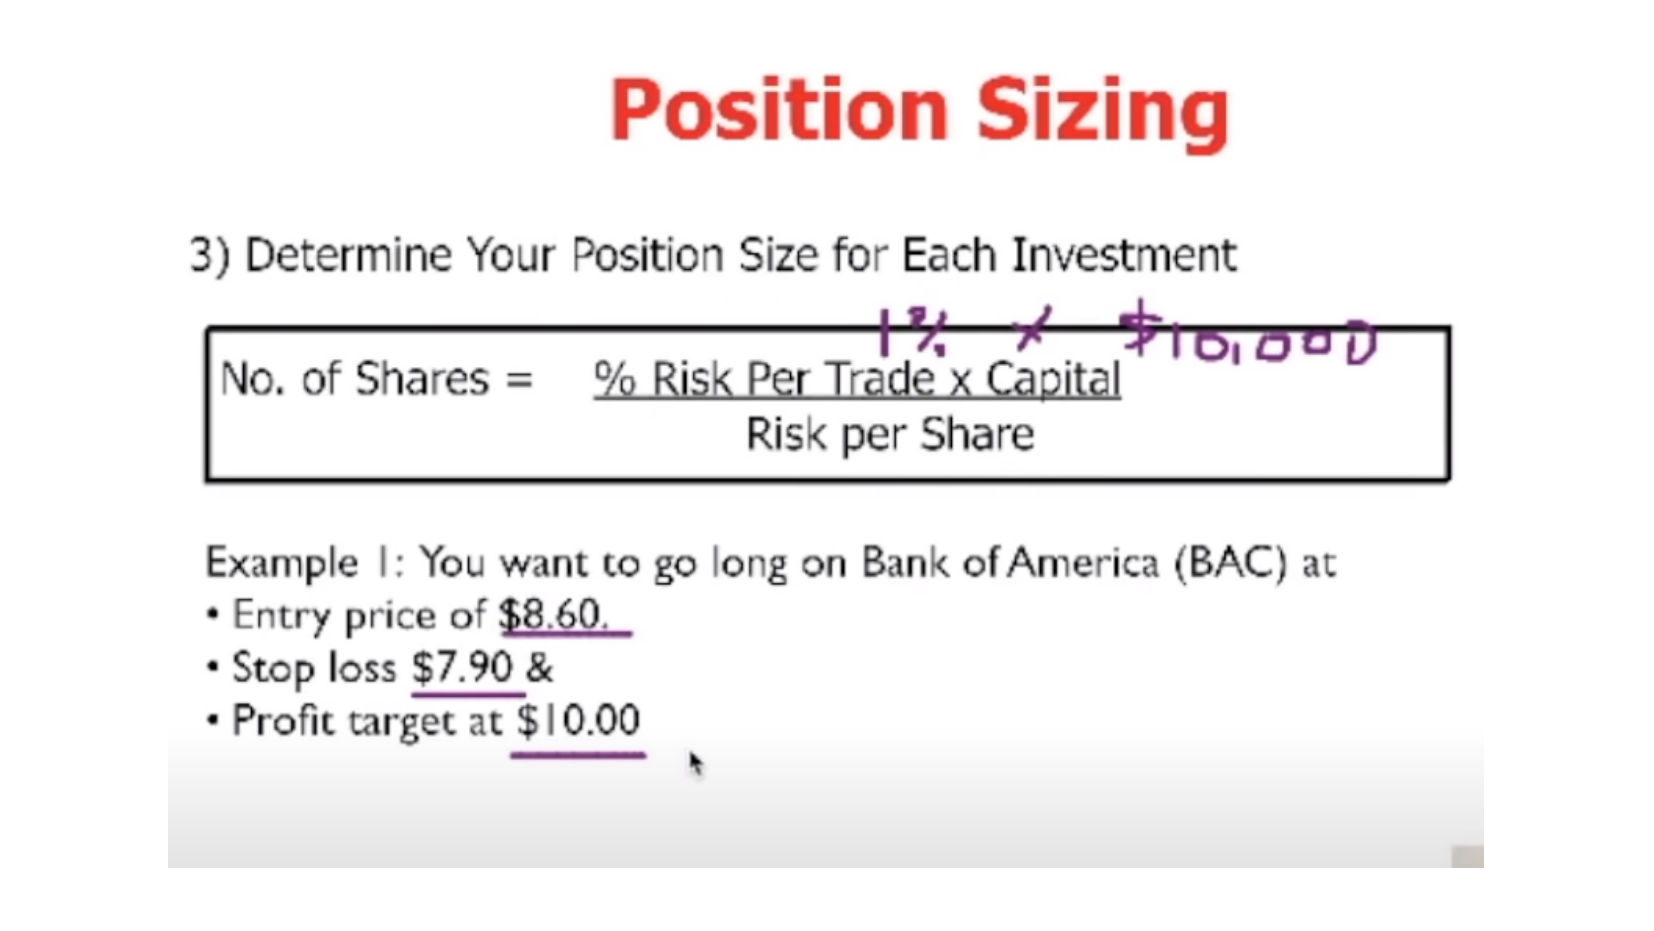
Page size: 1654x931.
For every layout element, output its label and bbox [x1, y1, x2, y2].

picture [168, 61, 1484, 868]
